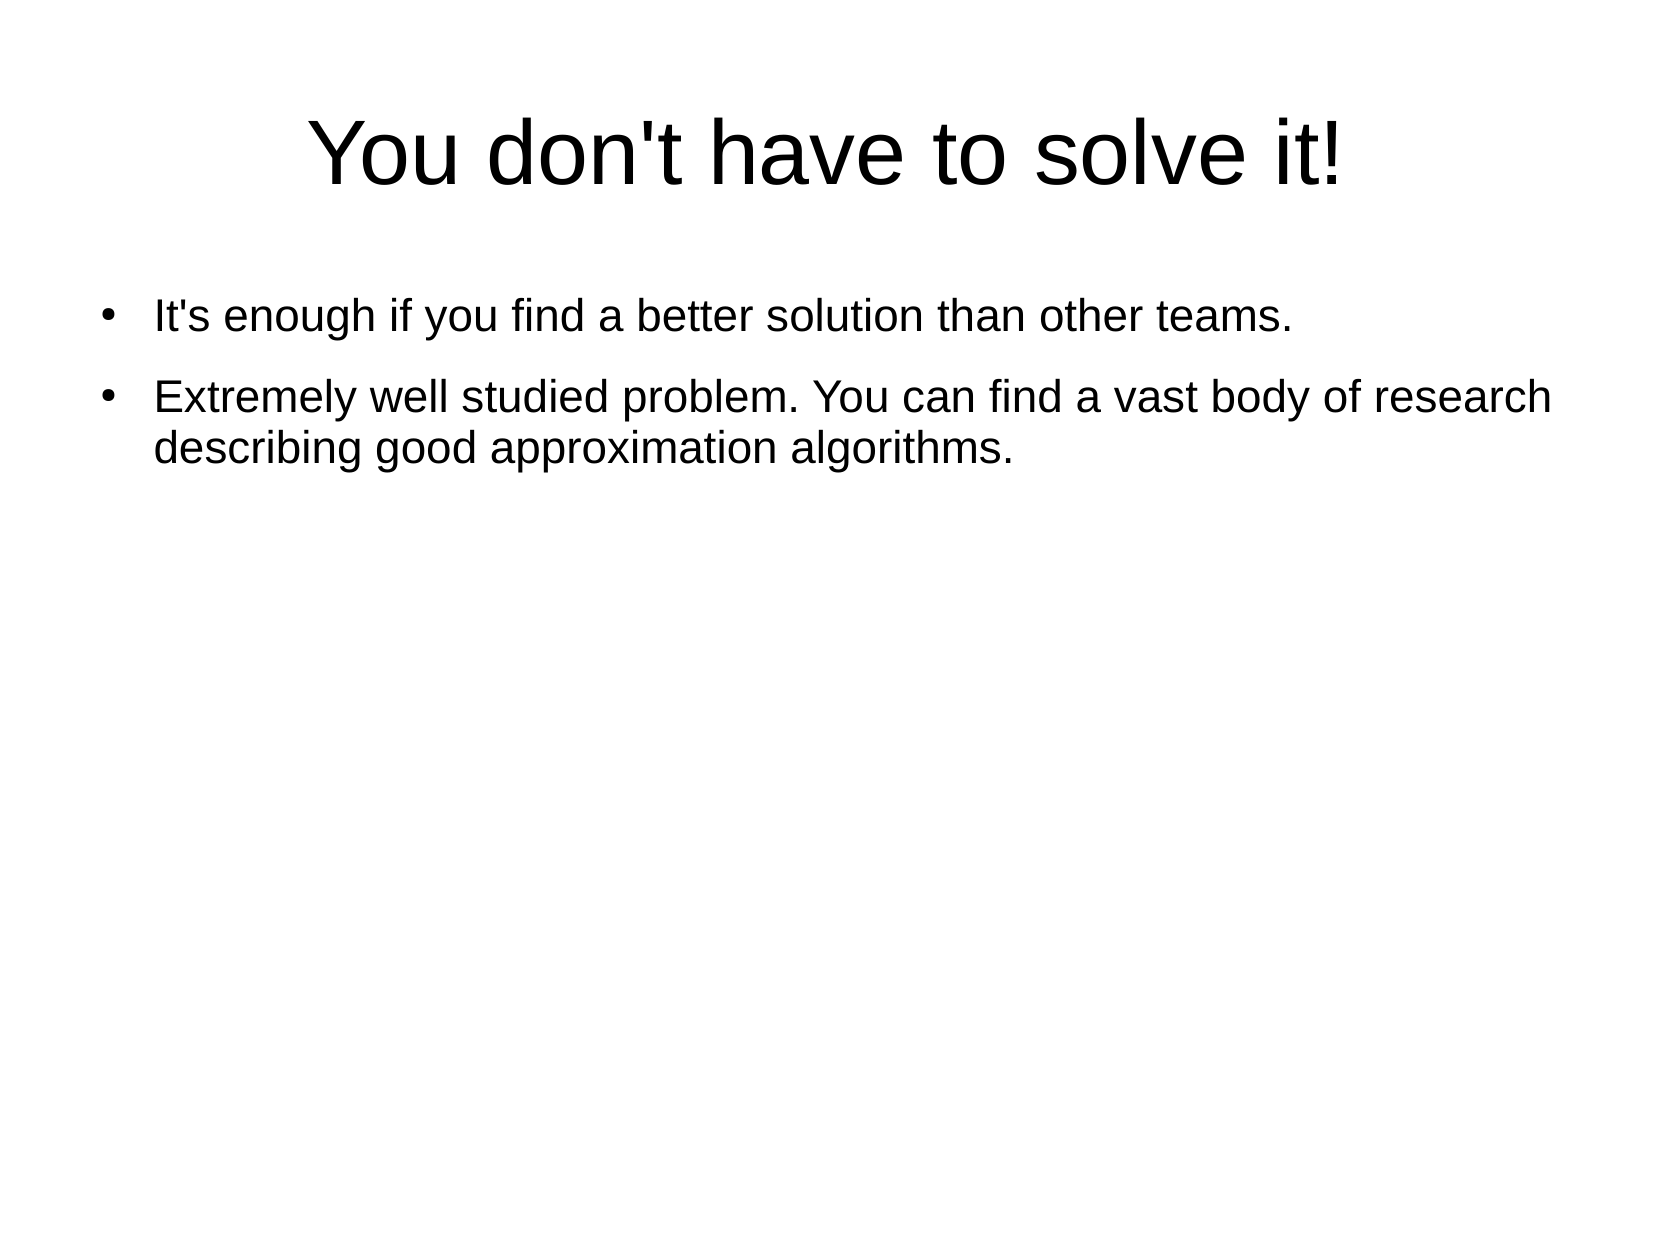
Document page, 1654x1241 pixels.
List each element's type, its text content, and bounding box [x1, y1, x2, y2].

list It's enough if you find a better solution than other teams. Extremely well studied problem. You can find a vast body of research describing good approximation algorithms. [82, 290, 1571, 1010]
title You don't have to solve it! [82, 49, 1571, 257]
